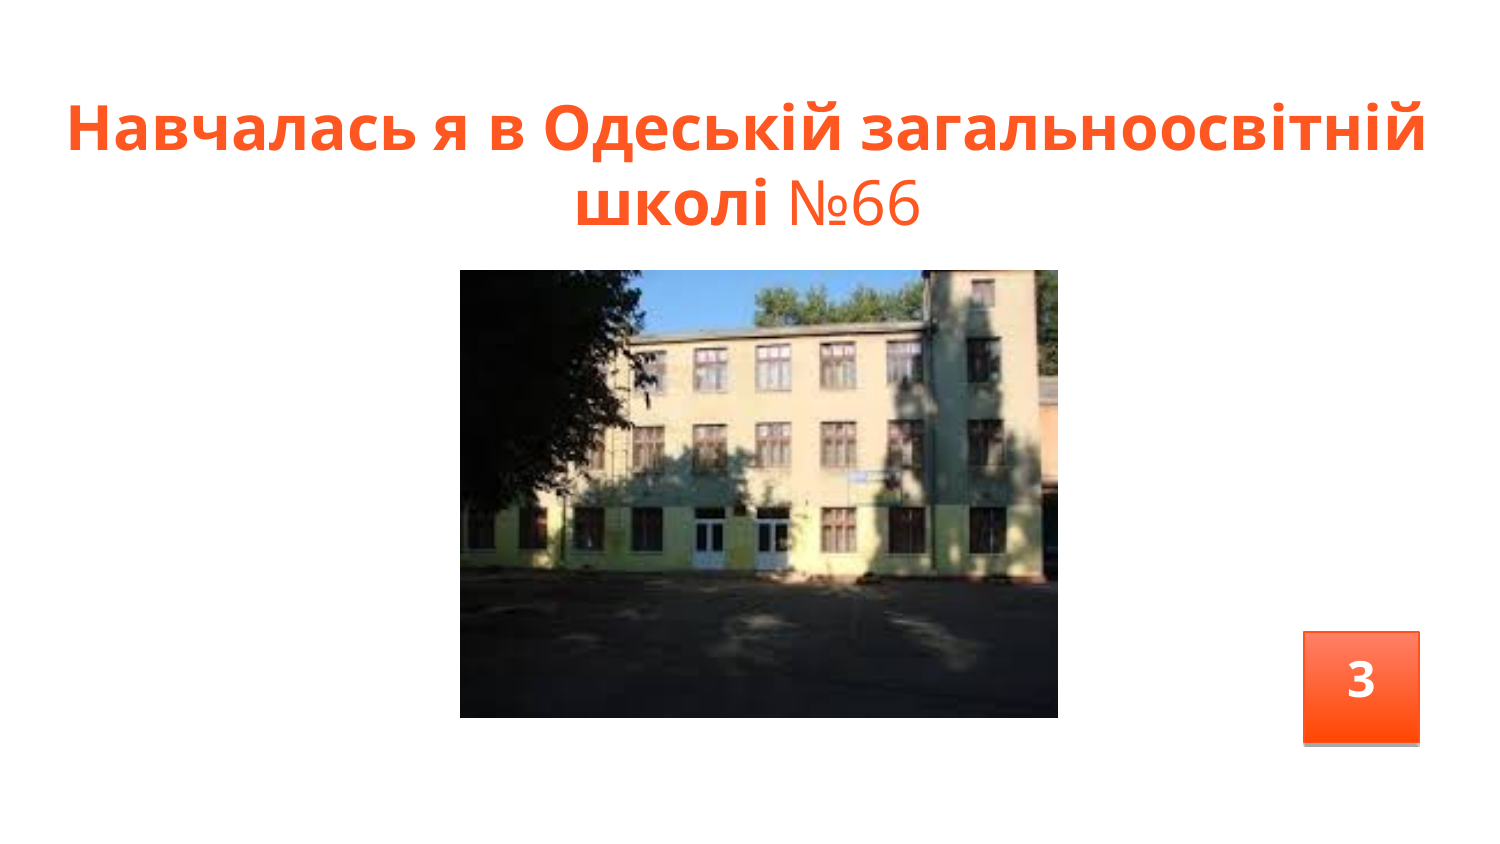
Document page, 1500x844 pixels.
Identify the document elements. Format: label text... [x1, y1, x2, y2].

text_box 3 [1304, 632, 1419, 743]
picture [460, 270, 1058, 718]
title Навчалась я в Одеській загальноосвітній школі №66 [12, 72, 1484, 167]
